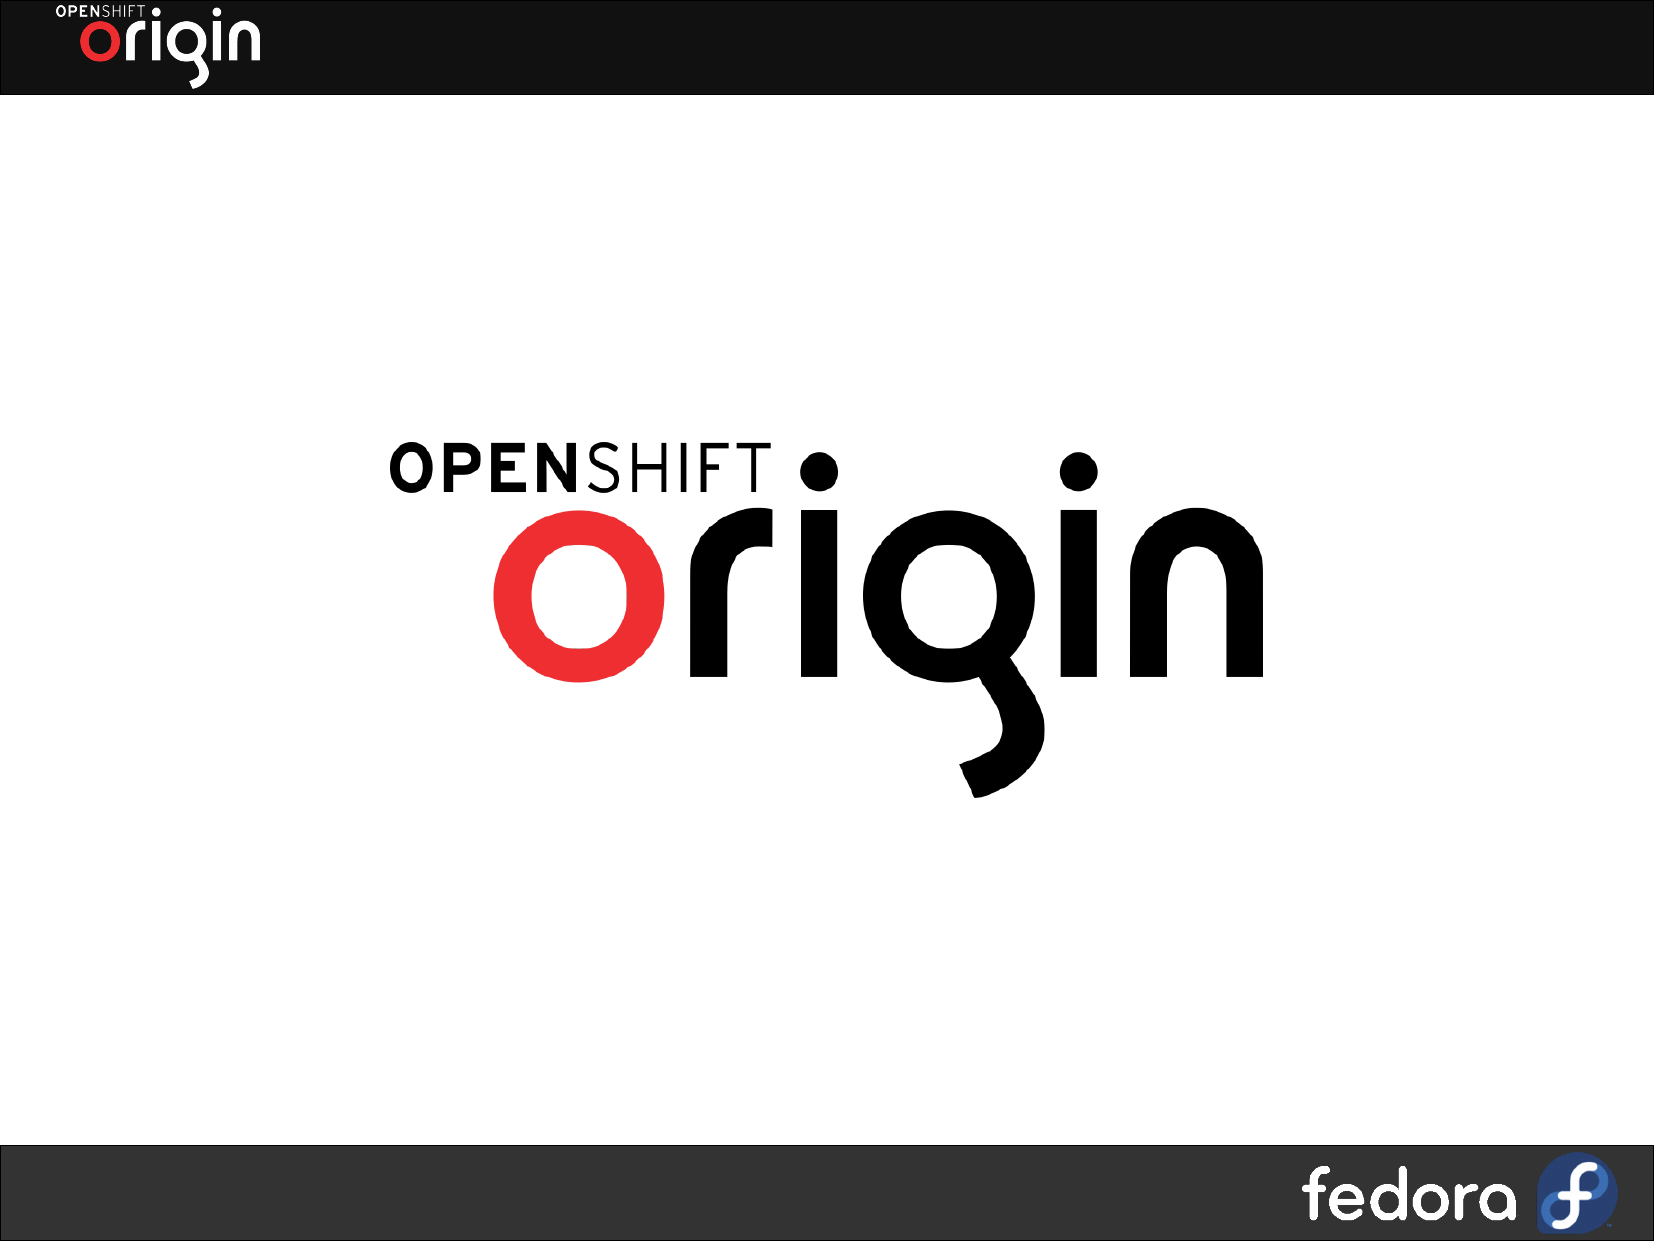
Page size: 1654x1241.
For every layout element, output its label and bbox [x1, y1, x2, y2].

picture [1299, 1151, 1619, 1235]
picture [390, 442, 1263, 798]
picture [56, 5, 260, 89]
